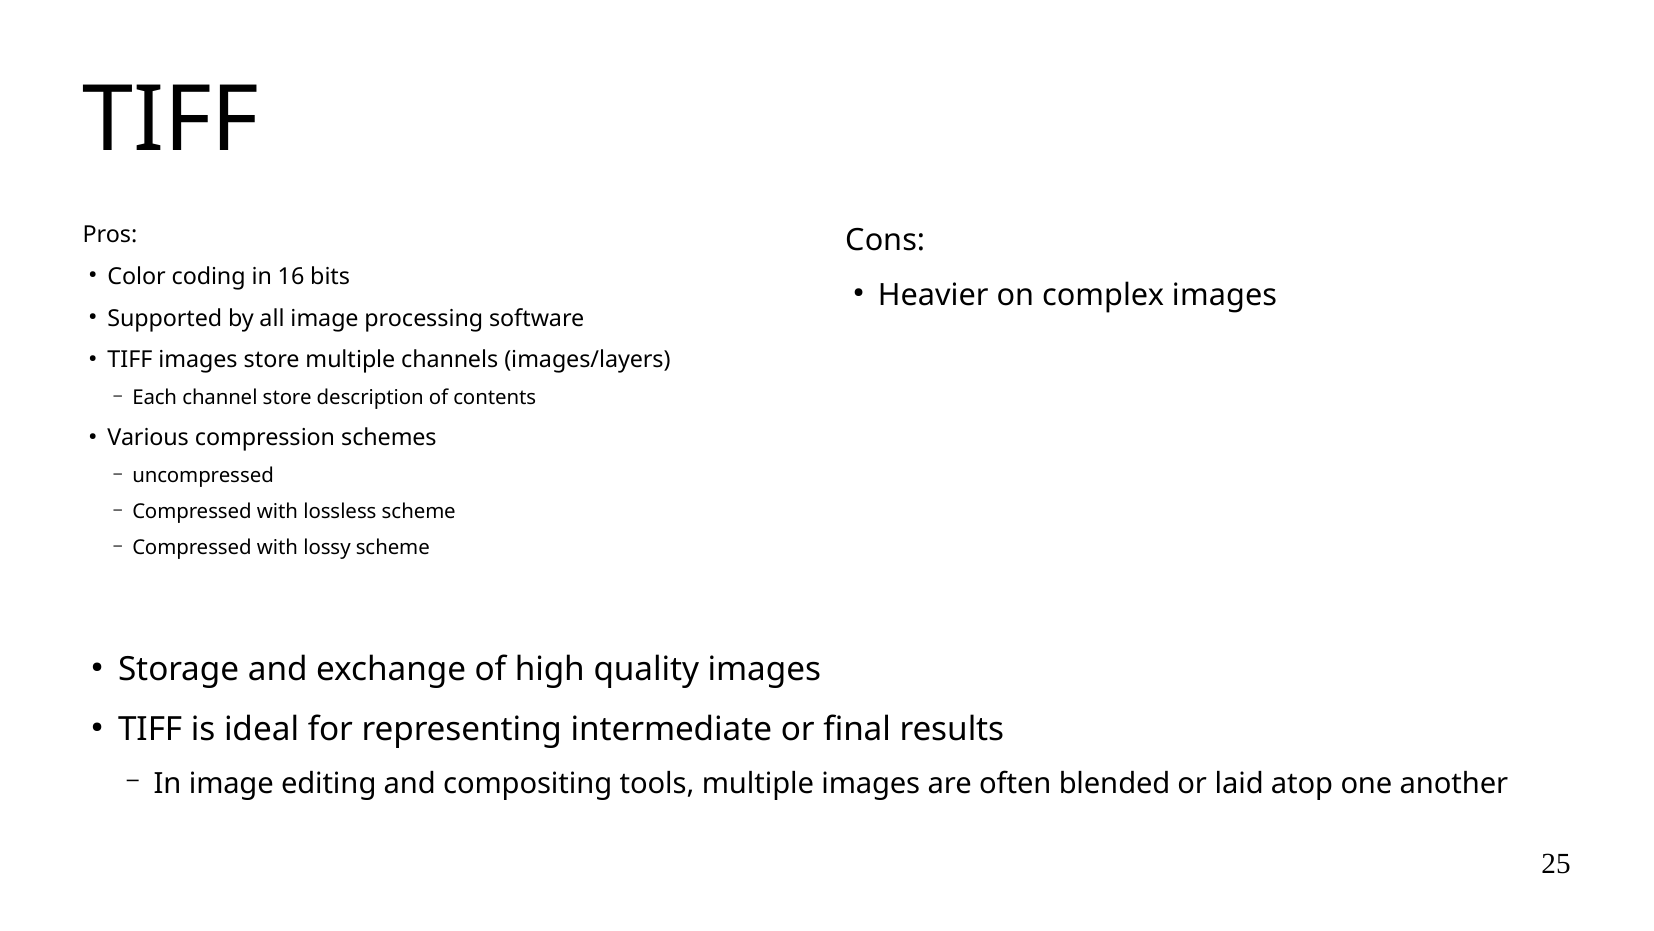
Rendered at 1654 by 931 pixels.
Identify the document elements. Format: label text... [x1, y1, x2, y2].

list Pros: Color coding in 16 bits Supported by all image processing software TIFF images store multiple channels (images/layers) Each channel store description of contents Various compression schemes uncompressed Compressed with lossless scheme Compressed with lossy scheme [82, 217, 809, 571]
list Cons: Heavier on complex images [845, 217, 1572, 316]
list Storage and exchange of high quality images TIFF is ideal for representing intermediate or final results In image editing and compositing tools, multiple images are often blended or laid atop one another [82, 645, 1571, 826]
title TIFF [82, 37, 1571, 193]
